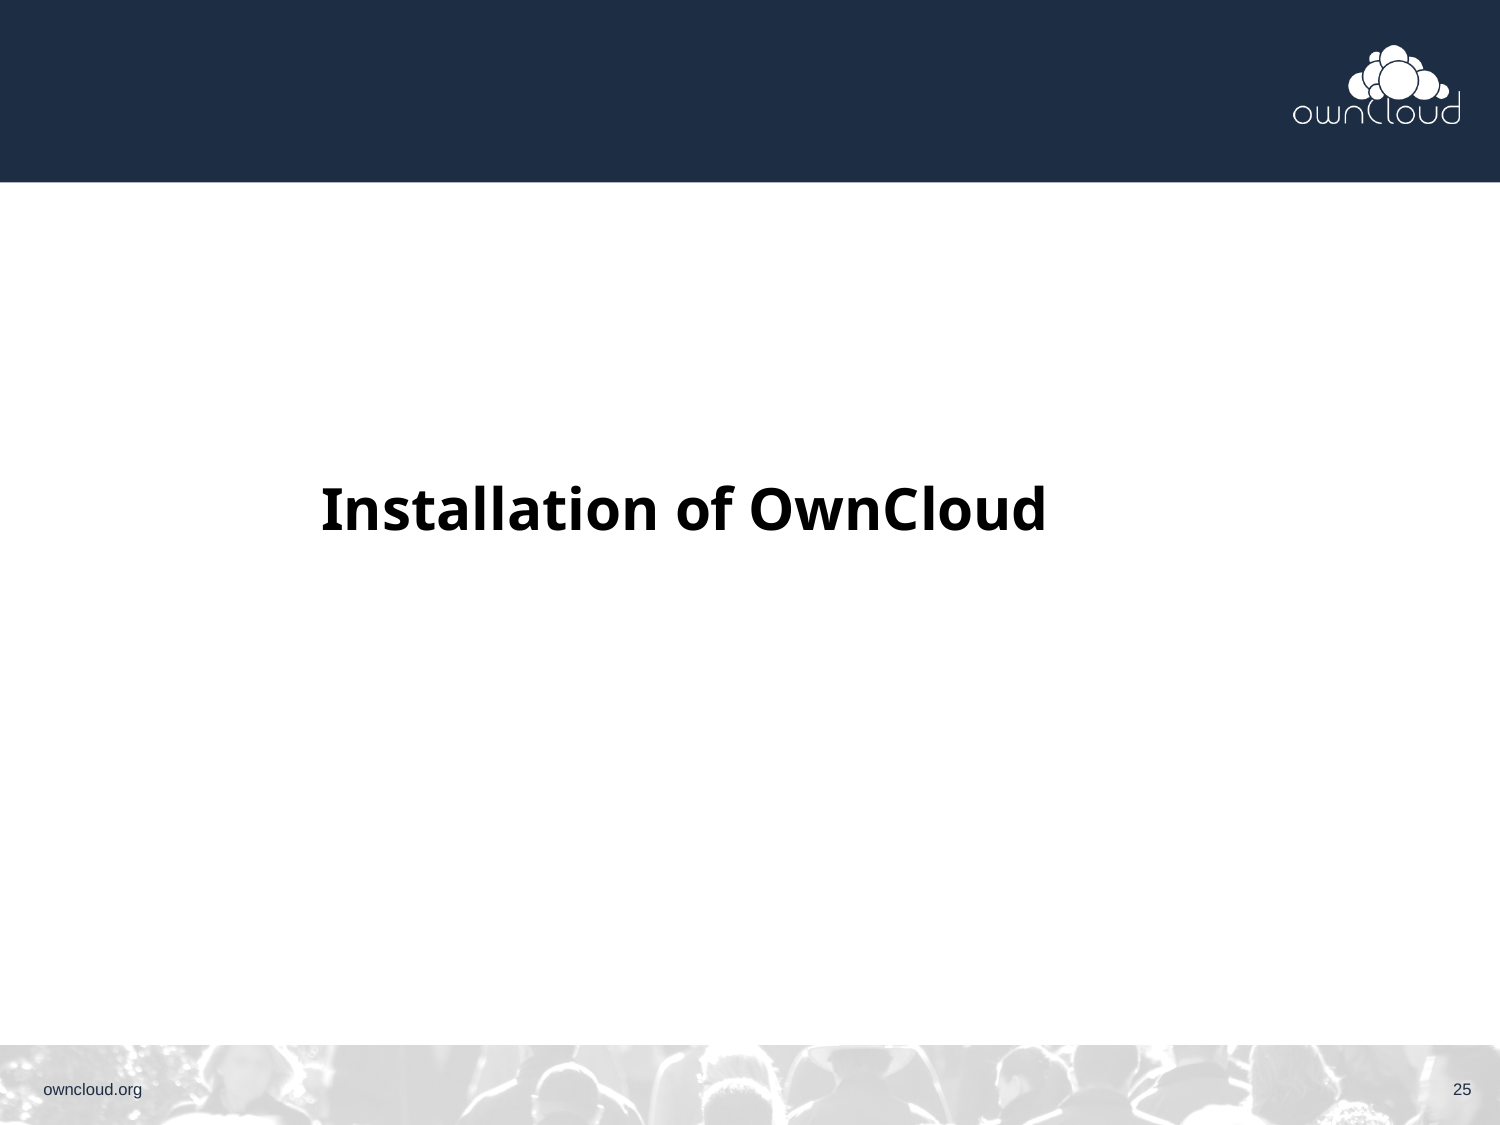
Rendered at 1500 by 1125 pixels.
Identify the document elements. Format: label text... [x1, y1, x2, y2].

text_box Installation of OwnCloud [248, 460, 1087, 542]
picture [1293, 45, 1460, 124]
picture [0, 1045, 1500, 1125]
